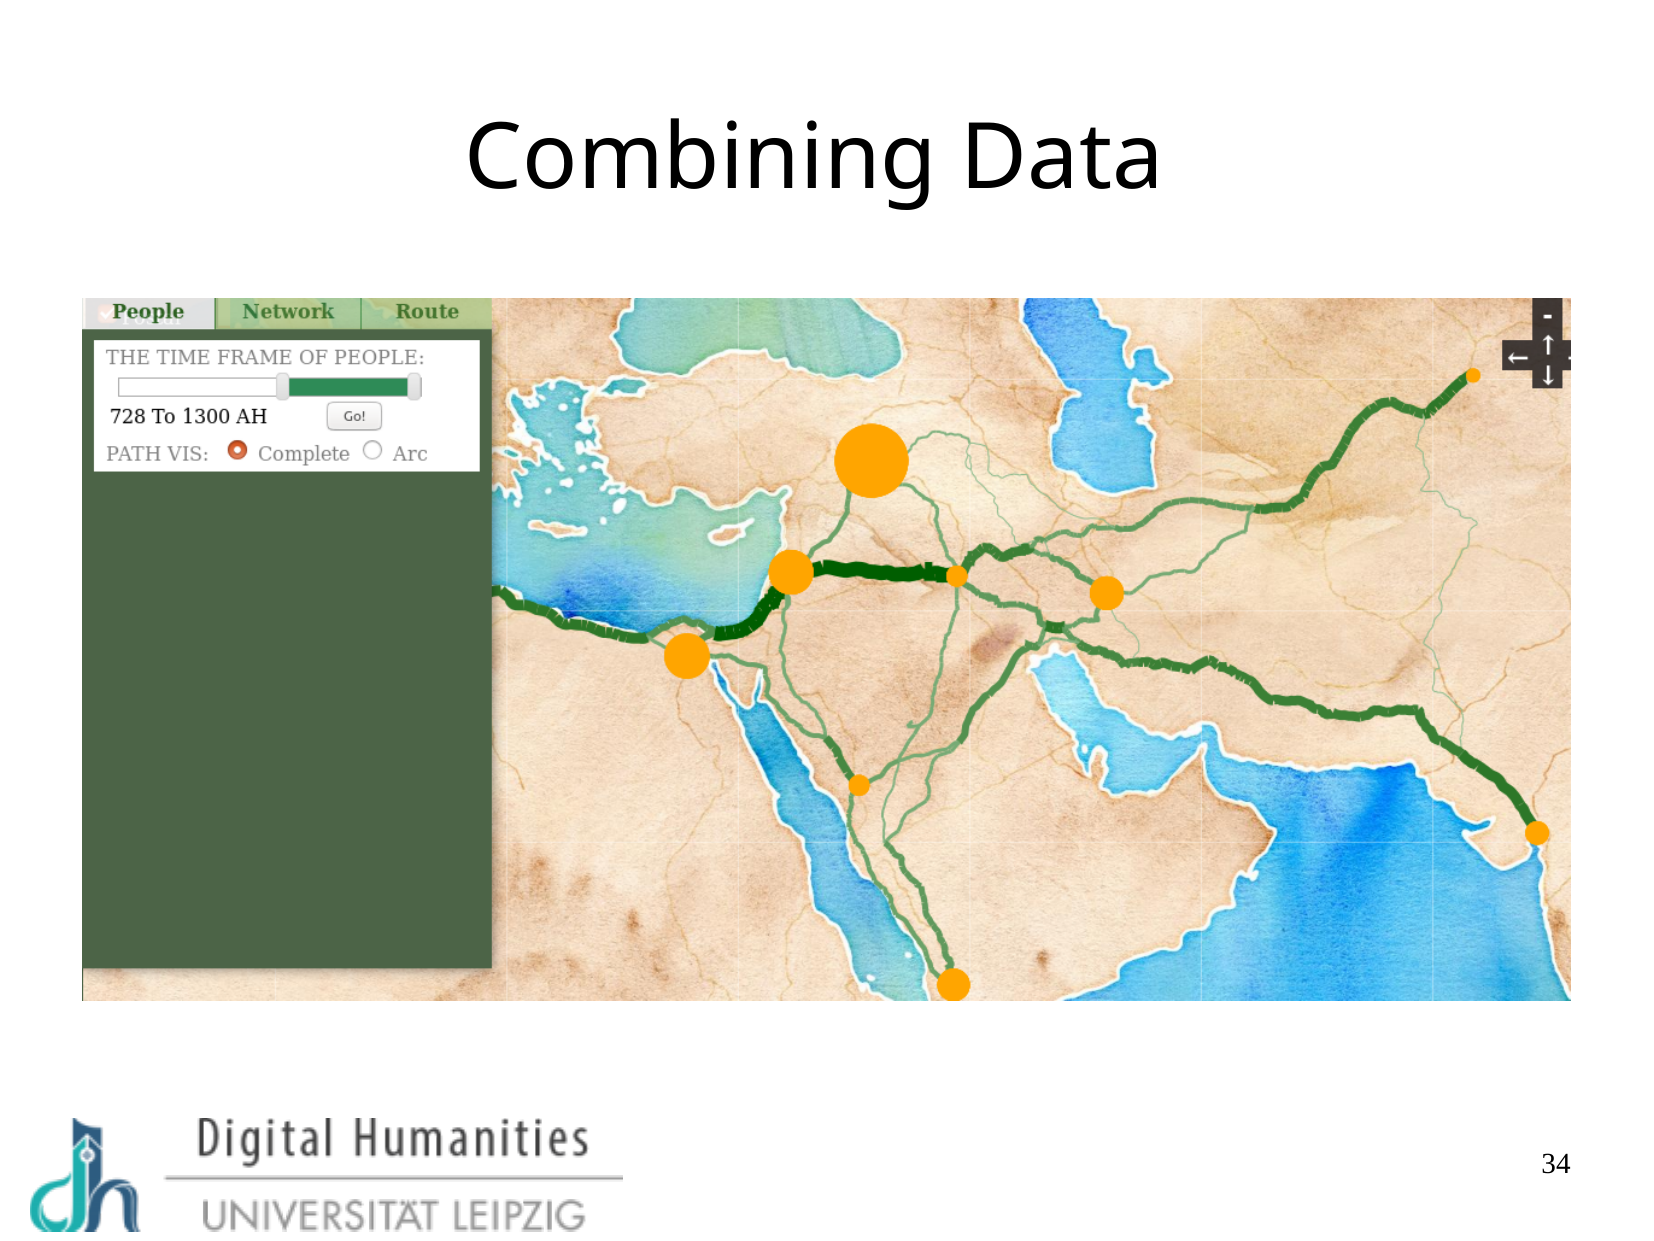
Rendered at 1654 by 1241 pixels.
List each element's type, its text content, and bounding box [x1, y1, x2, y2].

picture [82, 290, 1571, 1010]
title Combining Data [82, 49, 1571, 257]
picture [30, 1118, 623, 1232]
